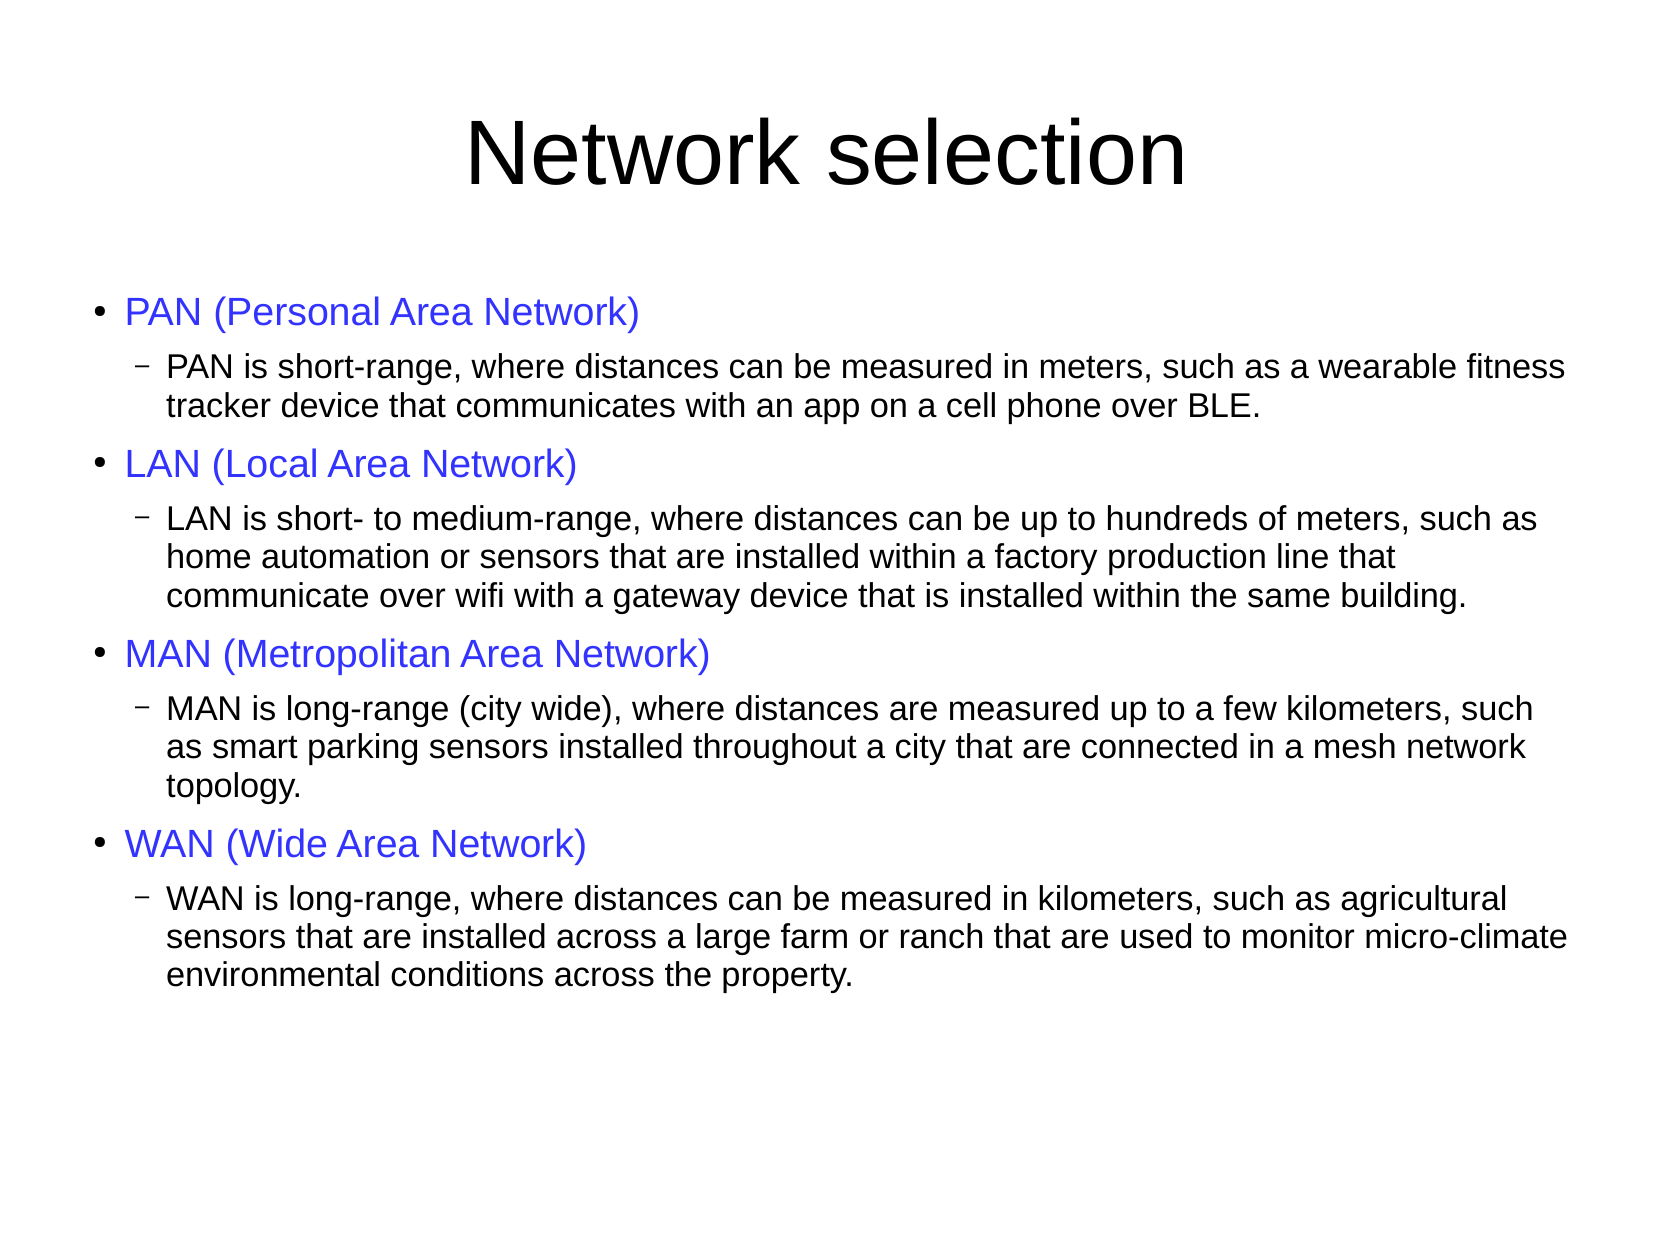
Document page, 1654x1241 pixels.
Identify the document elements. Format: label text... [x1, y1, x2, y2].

title Network selection [82, 49, 1571, 257]
list PAN (Personal Area Network) PAN is short-range, where distances can be measured in meters, such as a wearable fitness tracker device that communicates with an app on a cell phone over BLE. LAN (Local Area Network) LAN is short- to medium-range, where distances can be up to hundreds of meters, such as home automation or sensors that are installed within a factory production line that communicate over wifi with a gateway device that is installed within the same building. MAN (Metropolitan Area Network) MAN is long-range (city wide), where distances are measured up to a few kilometers, such as smart parking sensors installed throughout a city that are connected in a mesh network topology. WAN (Wide Area Network) WAN is long-range, where distances can be measured in kilometers, such as agricultural sensors that are installed across a large farm or ranch that are used to monitor micro-climate environmental conditions across the property. [82, 290, 1571, 1010]
